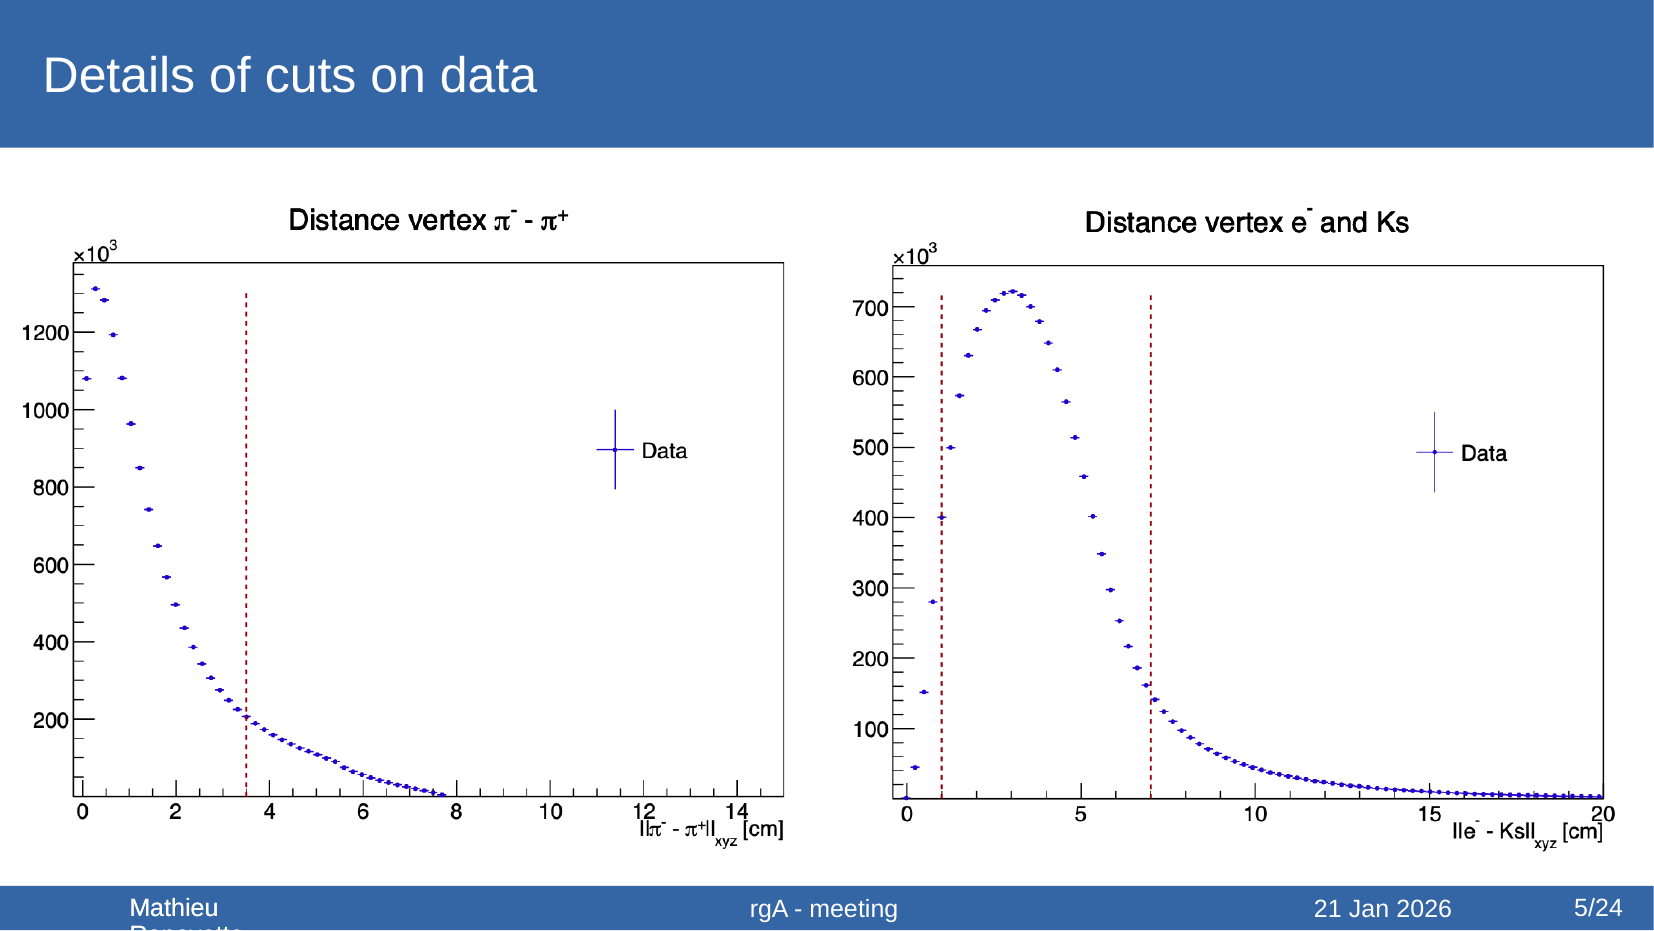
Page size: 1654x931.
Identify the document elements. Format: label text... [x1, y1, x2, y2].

picture [843, 203, 1638, 852]
text_box Mathieu Ronayette [114, 885, 355, 929]
text_box rgA - meeting [734, 887, 953, 931]
text_box 5/24 [1559, 885, 1654, 930]
text_box [0, 885, 131, 931]
picture [16, 203, 811, 852]
text_box [226, 885, 1654, 931]
text_box Details of cuts on data [27, 40, 886, 114]
text_box [0, 0, 1654, 148]
text_box 21 Jan 2026 [1299, 887, 1536, 931]
